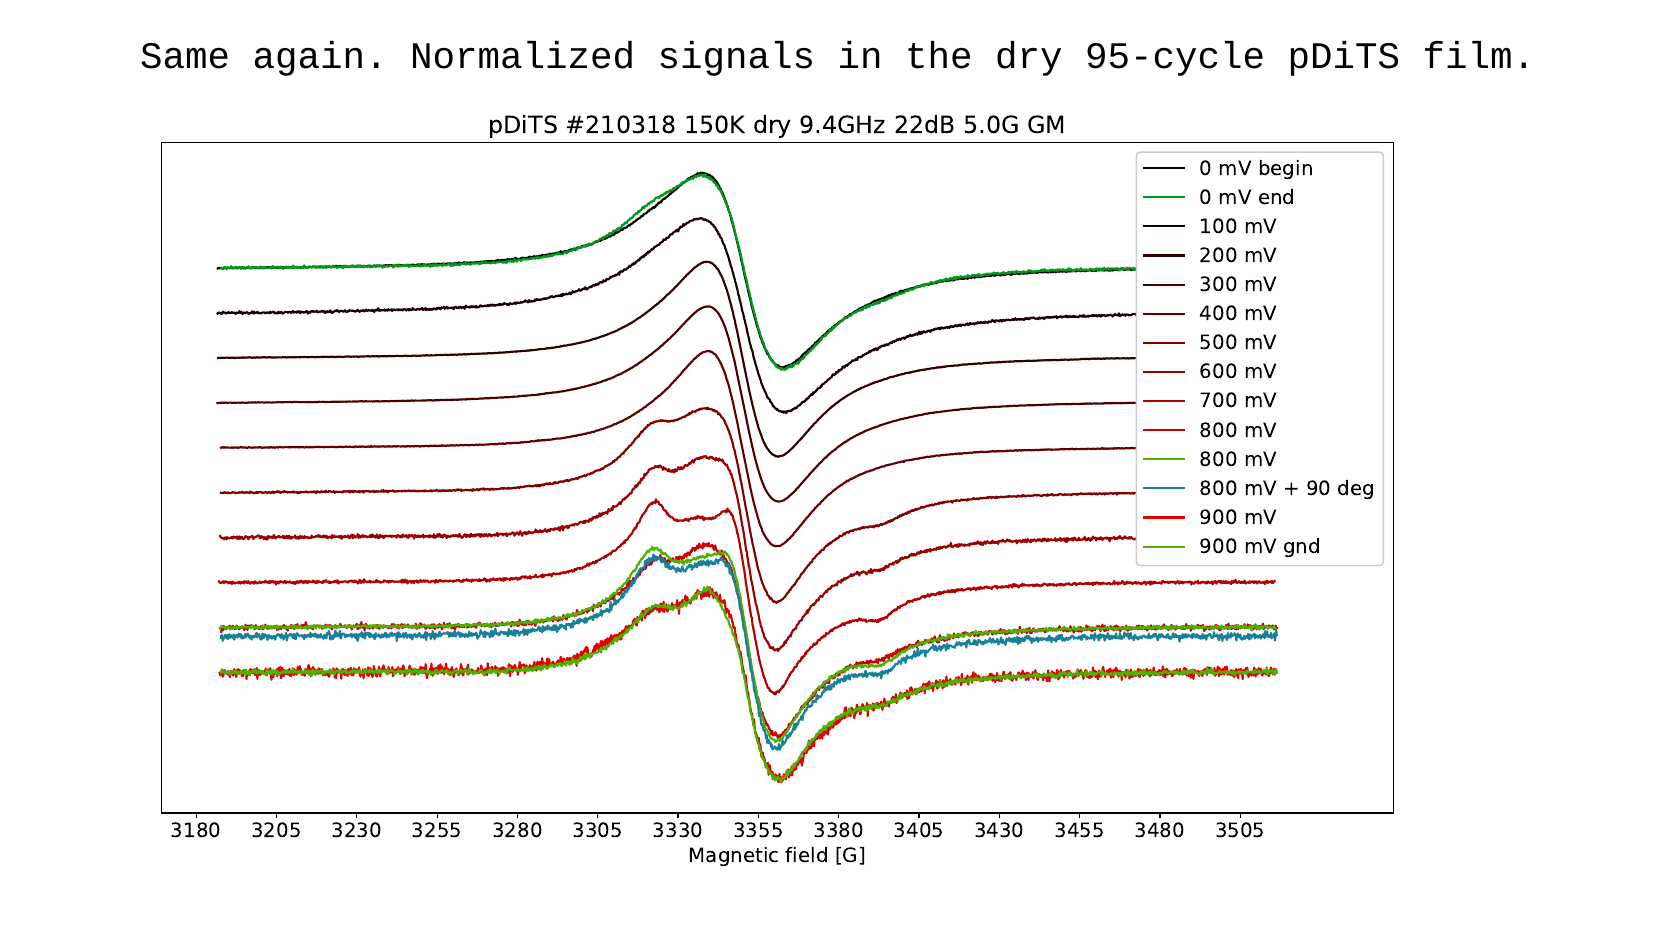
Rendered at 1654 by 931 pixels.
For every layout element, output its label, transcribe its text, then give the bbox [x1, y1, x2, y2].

text_box Same again. Normalized signals in the dry 95-cycle pDiTS film. [125, 29, 1550, 87]
picture [128, 37, 1554, 909]
